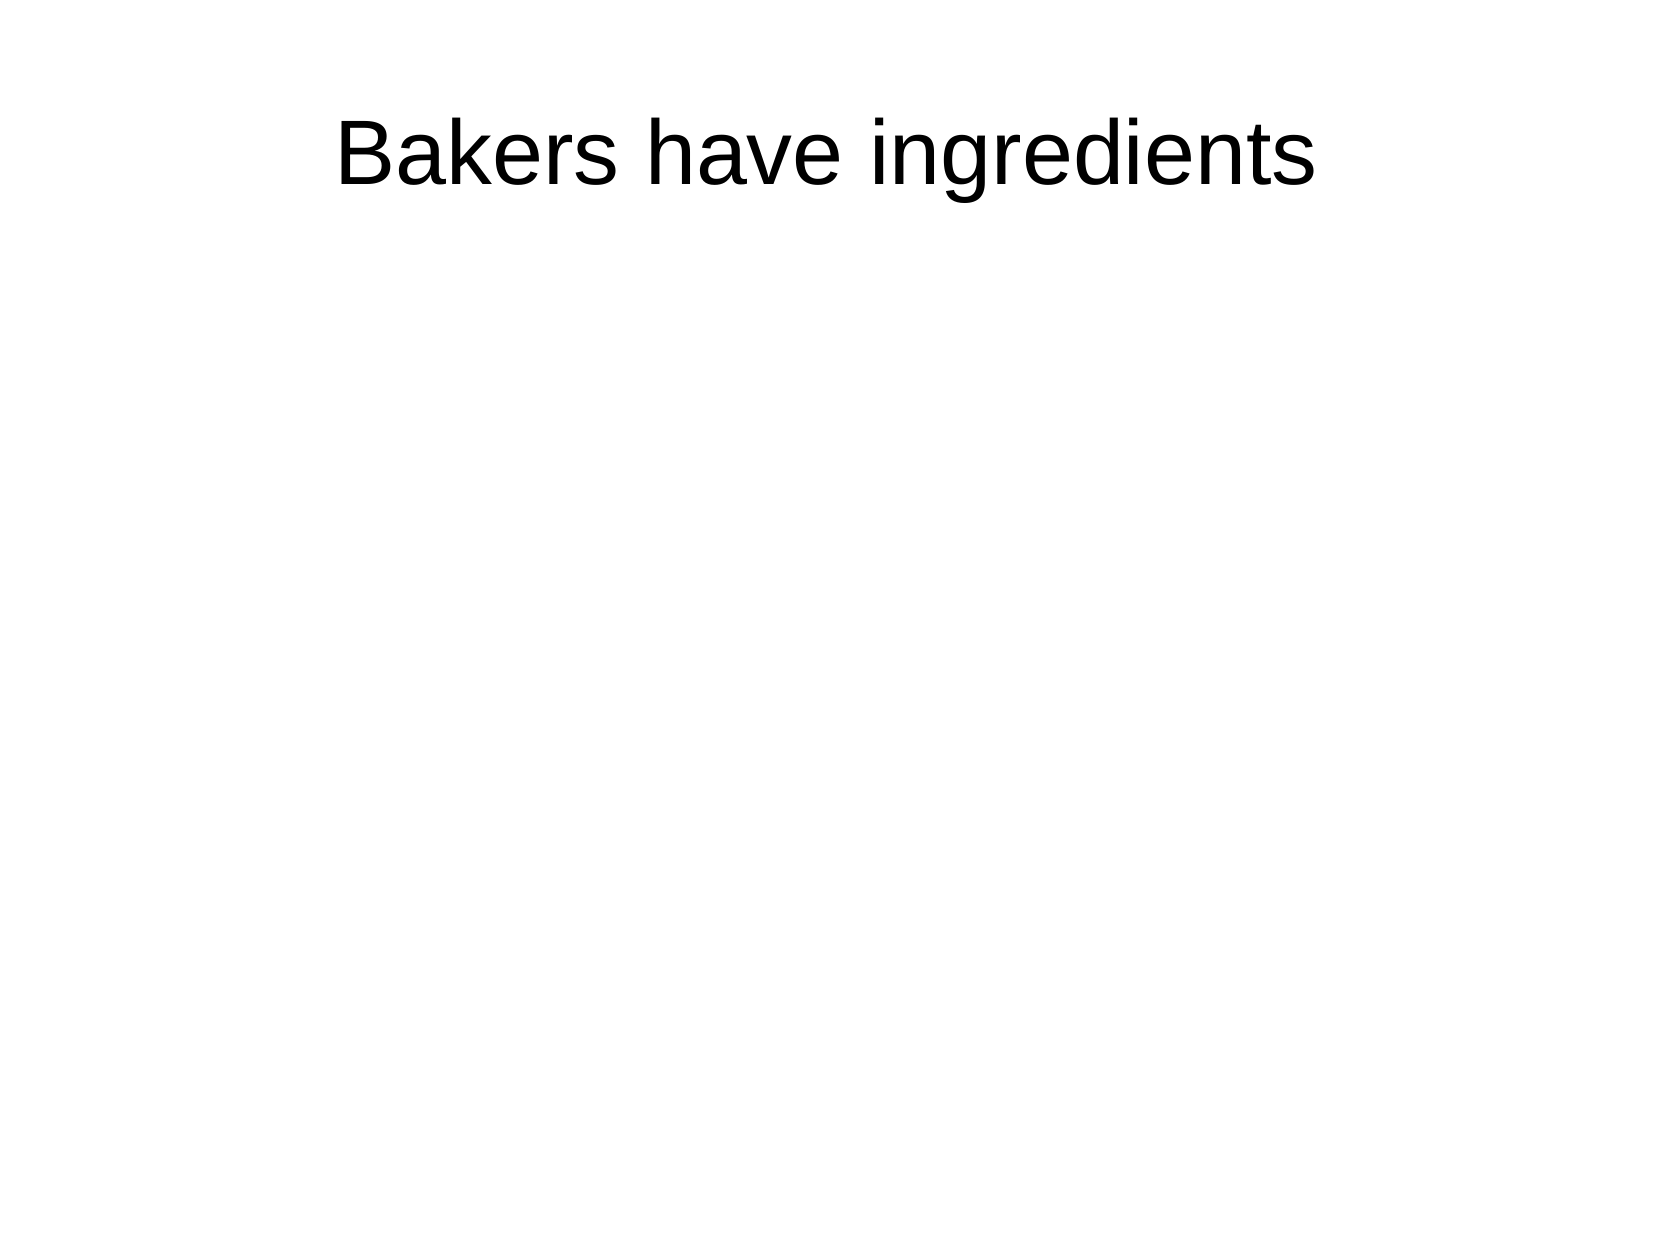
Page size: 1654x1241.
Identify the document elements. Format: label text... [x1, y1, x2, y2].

title Bakers have ingredients [82, 49, 1571, 257]
